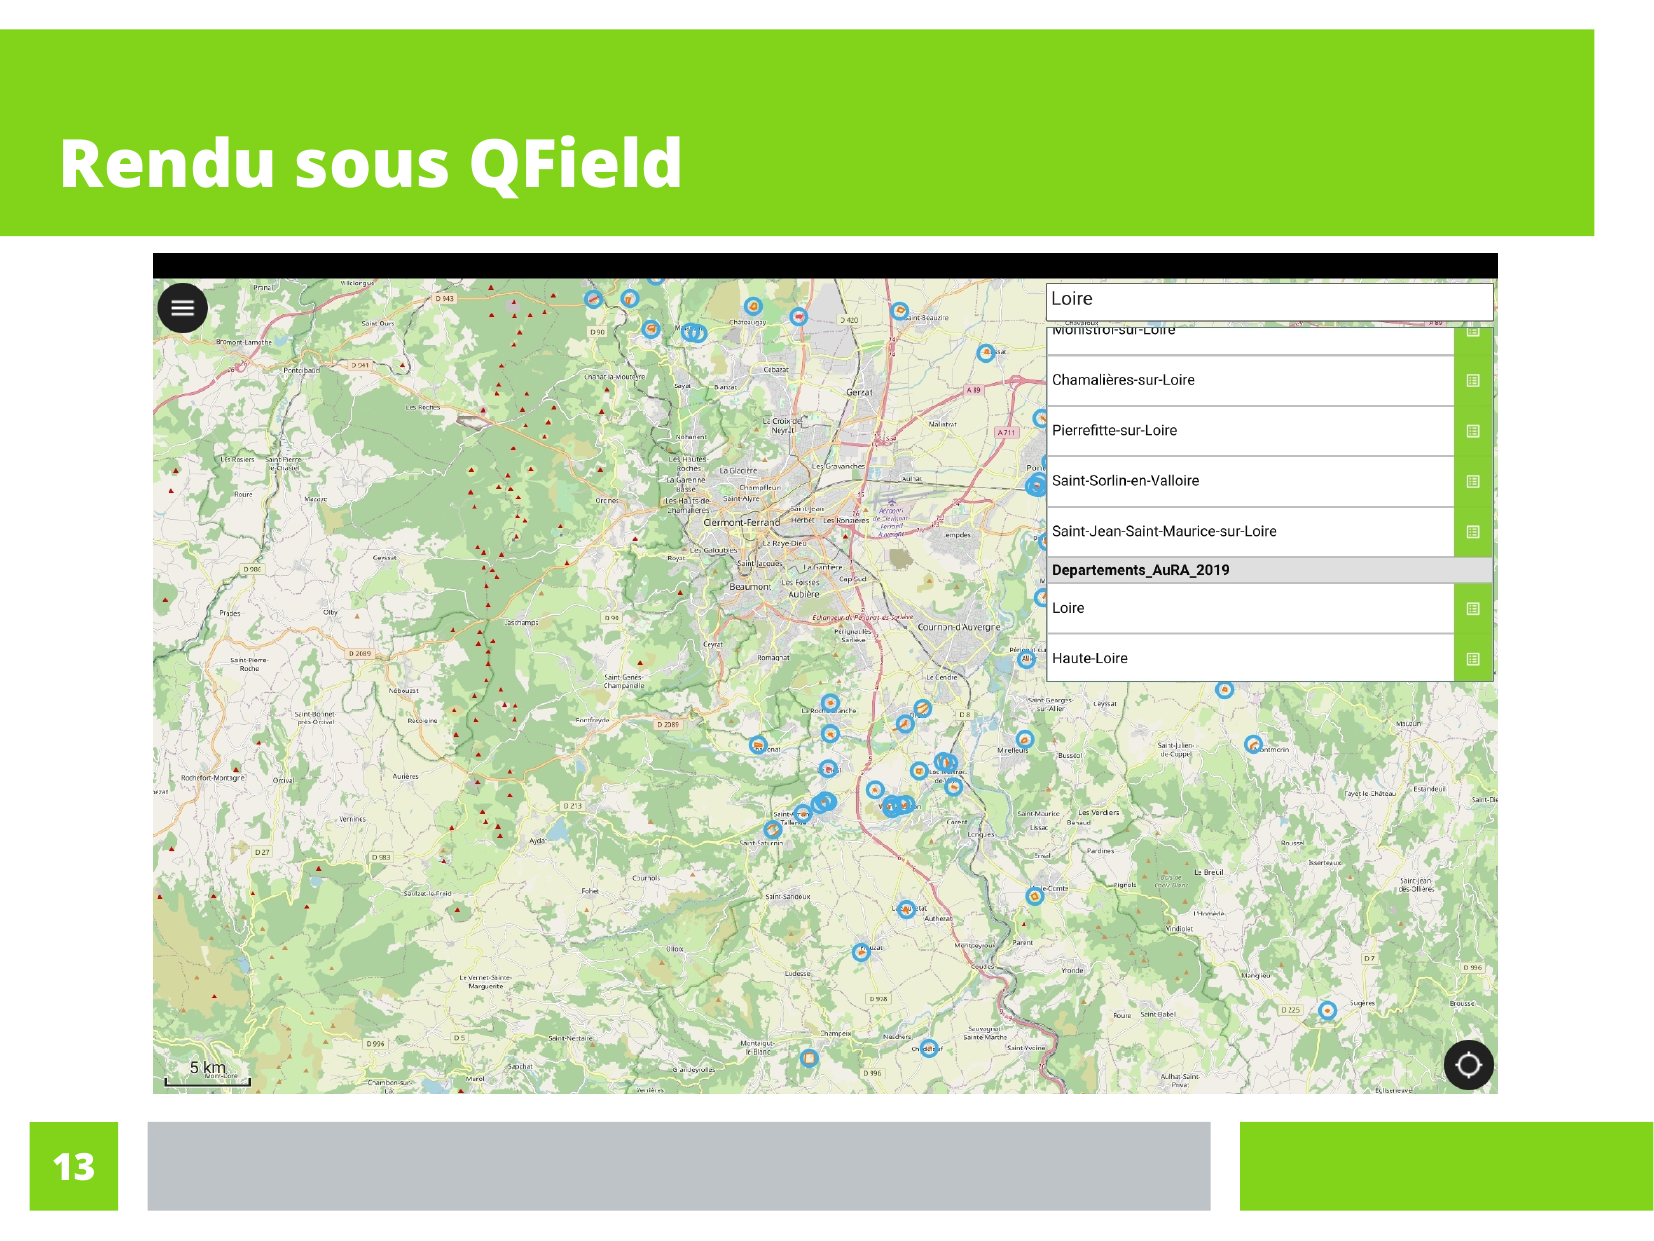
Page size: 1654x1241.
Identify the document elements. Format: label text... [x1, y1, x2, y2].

picture [153, 253, 1498, 1094]
title Rendu sous QField [59, 59, 1595, 207]
